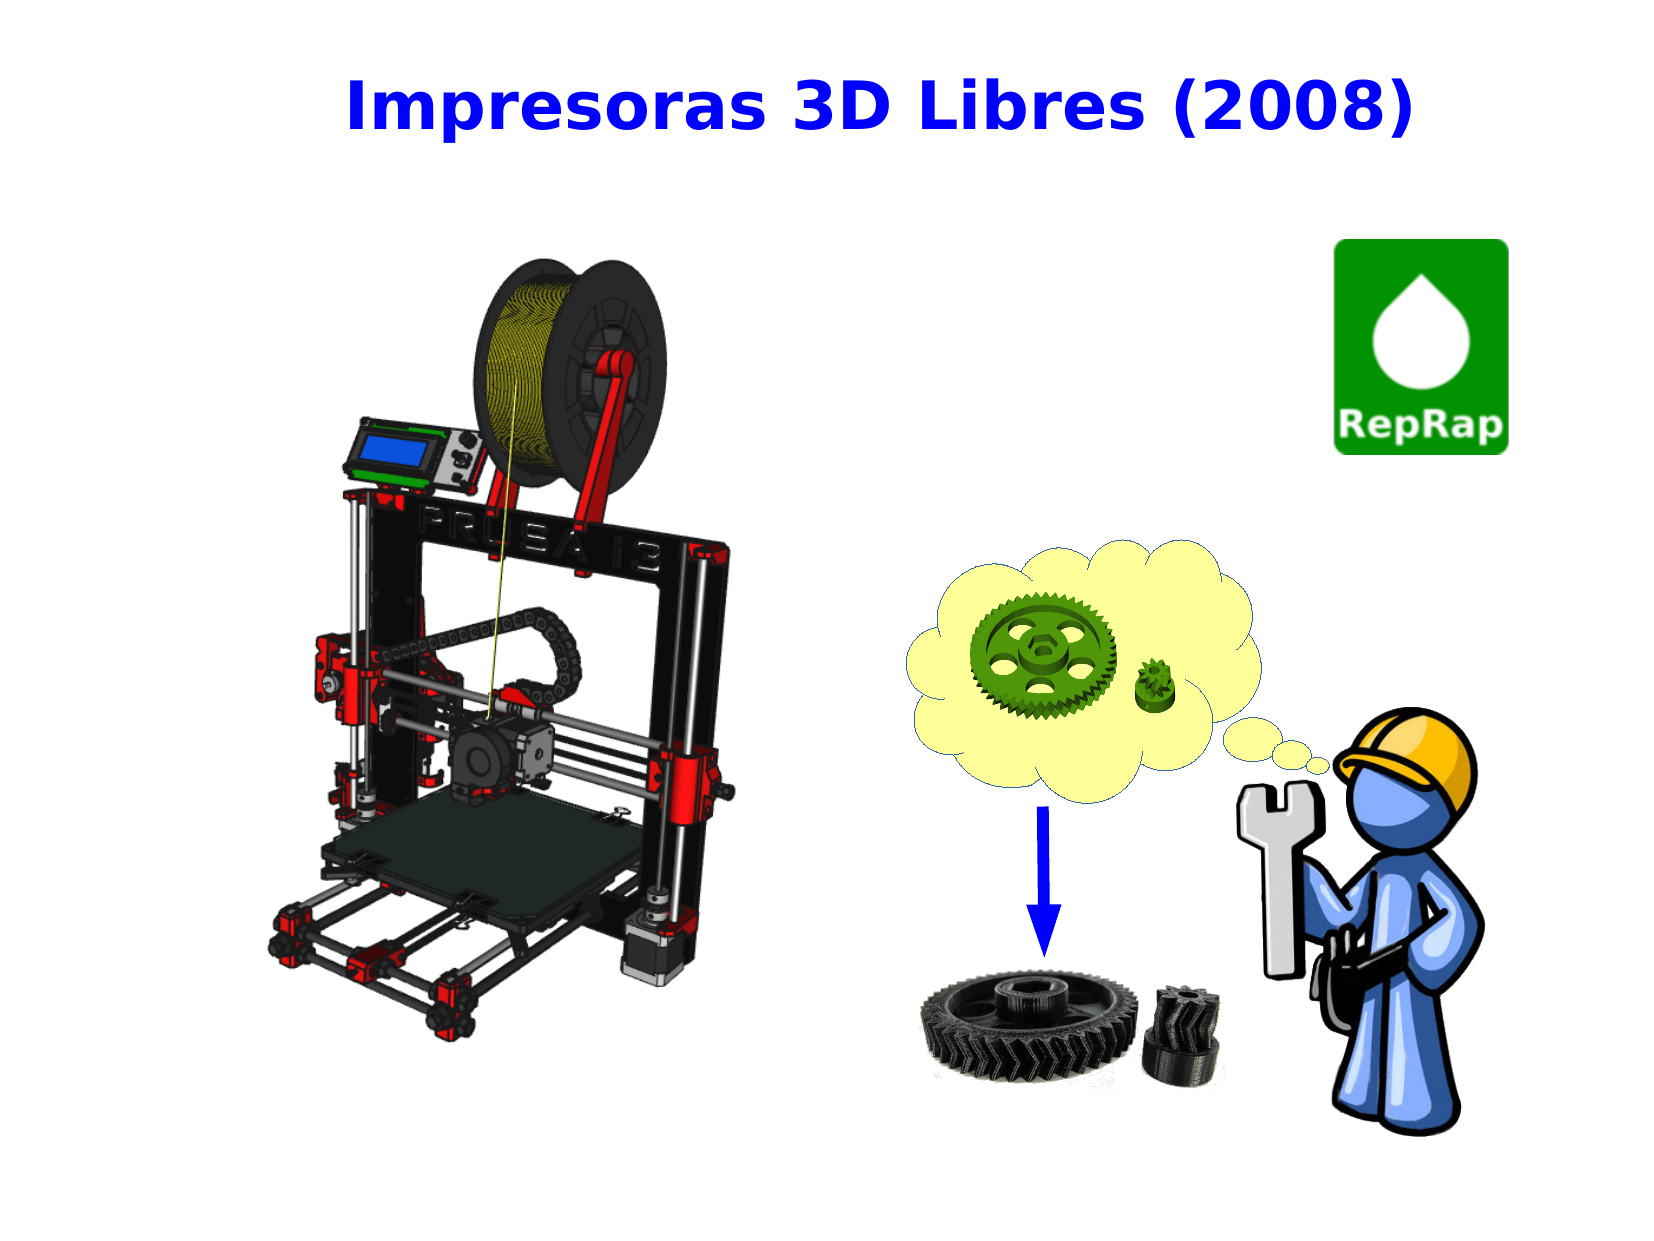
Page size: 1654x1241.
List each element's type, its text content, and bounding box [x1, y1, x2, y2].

text_box [906, 539, 1262, 804]
picture [966, 585, 1179, 720]
picture [1236, 706, 1486, 1137]
picture [13, 148, 1225, 1146]
text_box Impresoras 3D Libres (2008) [330, 60, 1434, 153]
picture [1314, 239, 1531, 456]
text_box [1223, 721, 1236, 758]
